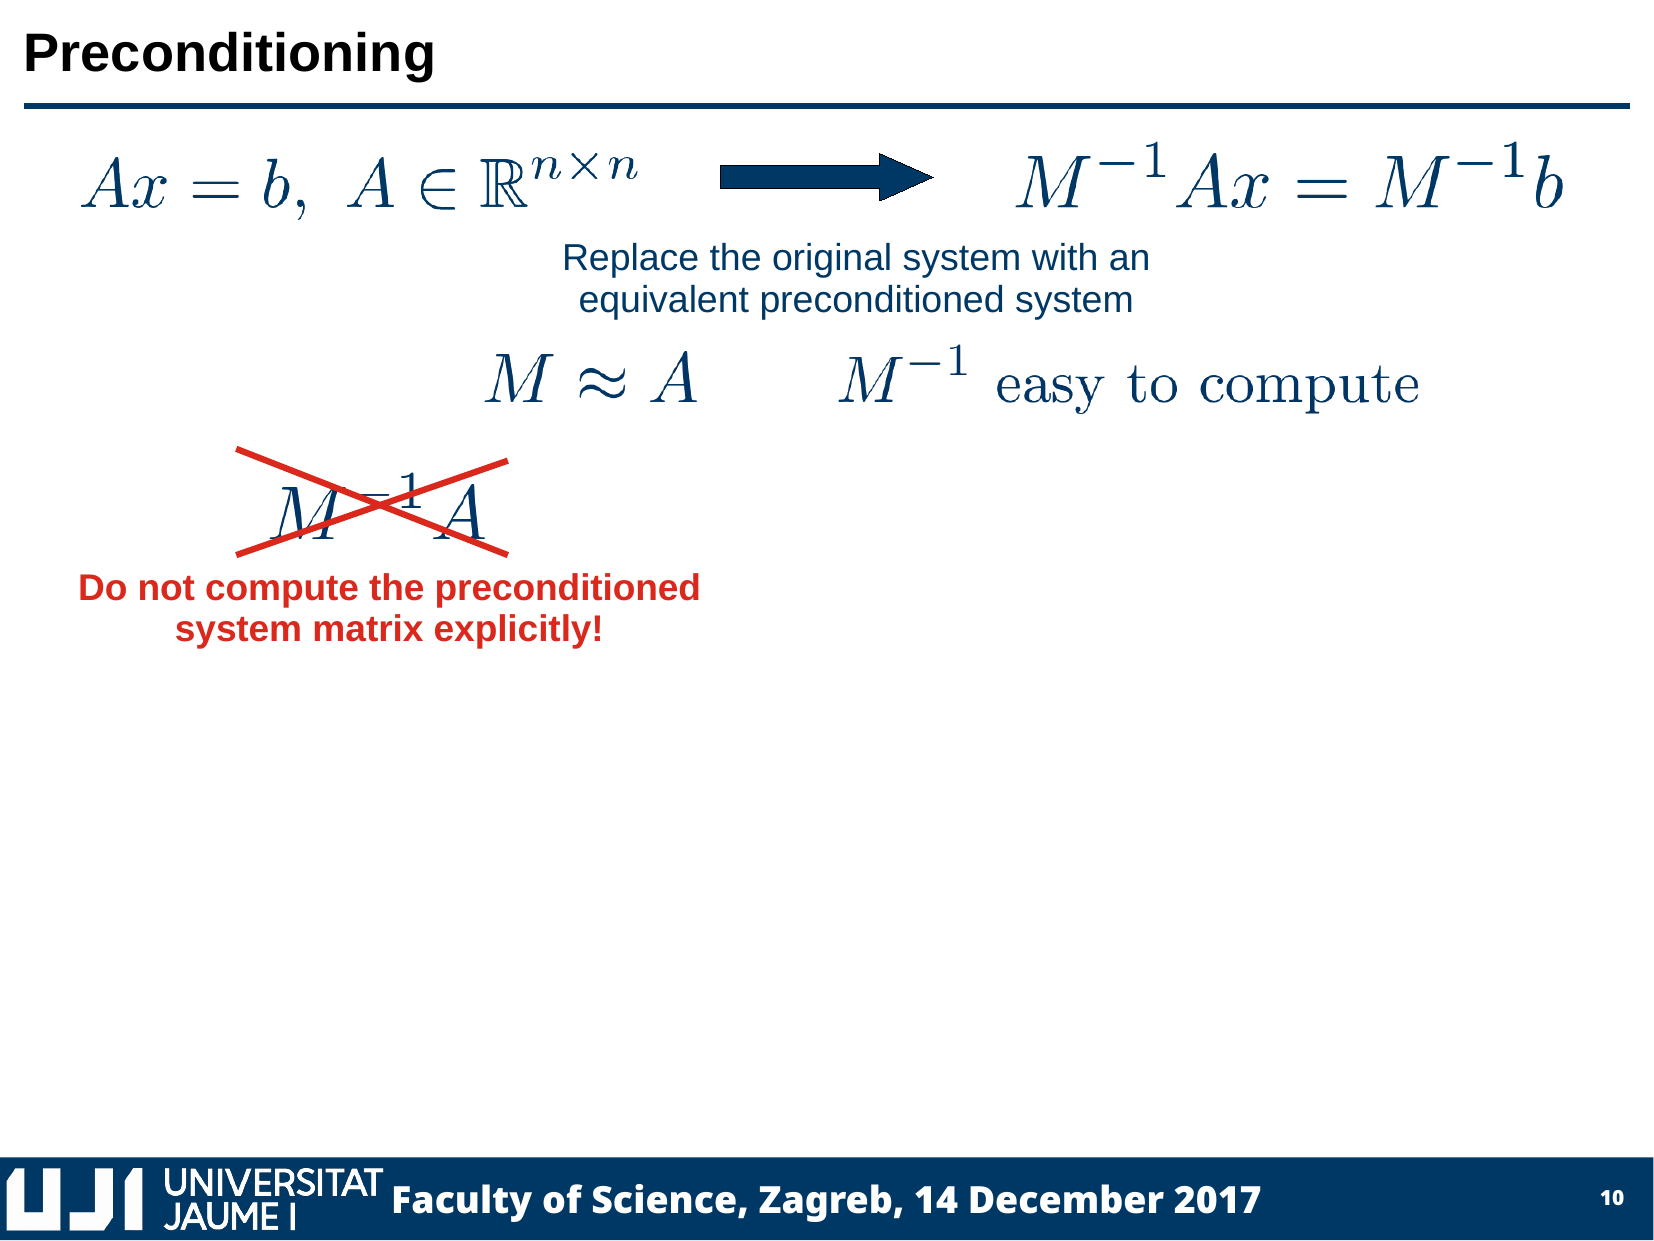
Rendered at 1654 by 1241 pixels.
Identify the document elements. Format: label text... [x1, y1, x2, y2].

picture [0, 1158, 390, 1241]
title Preconditioning [23, 0, 1630, 107]
picture [307, 472, 462, 501]
picture [391, 473, 485, 539]
picture [269, 472, 368, 539]
text_box Do not compute the preconditioned system matrix explicitly! [0, 566, 733, 650]
picture [838, 344, 1418, 414]
picture [295, 509, 455, 539]
picture [81, 153, 638, 220]
list Replace the original system with an equivalent preconditioned system [437, 236, 1205, 343]
picture [1015, 141, 1563, 208]
text_box [720, 153, 934, 201]
picture [484, 351, 697, 402]
